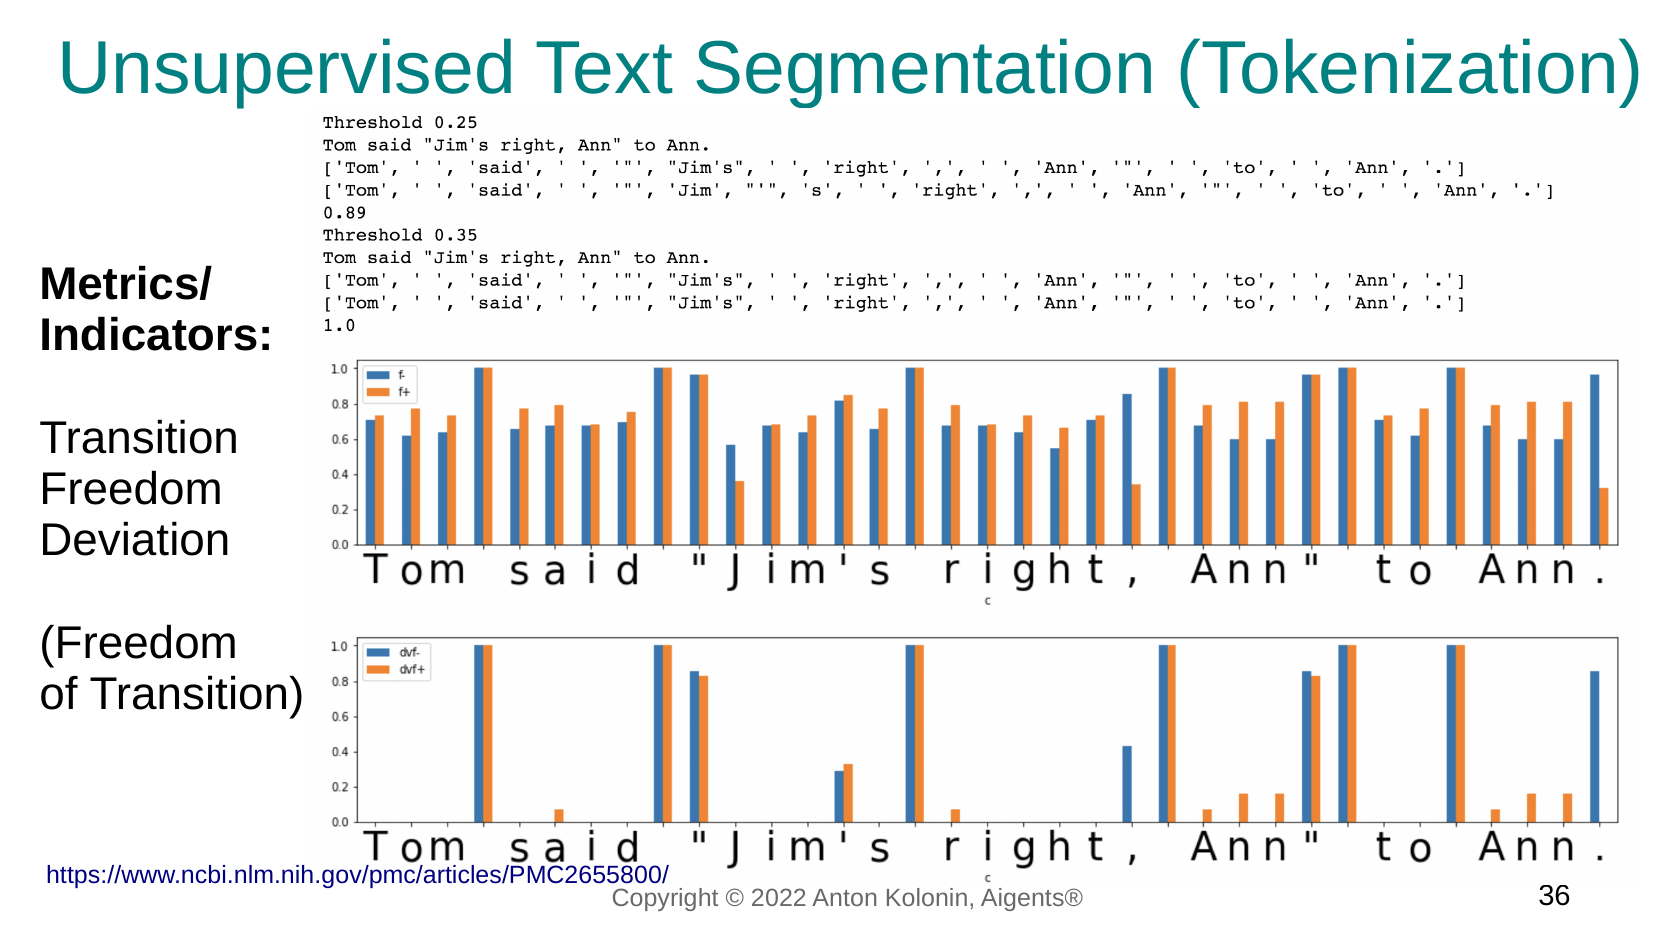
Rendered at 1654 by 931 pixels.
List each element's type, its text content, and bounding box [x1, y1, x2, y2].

picture [309, 108, 1637, 885]
text_box Unsupervised Text Segmentation (Tokenization) [0, 0, 1653, 135]
text_box Metrics/ Indicators: Transition Freedom Deviation (Freedom of Transition) [24, 250, 309, 826]
text_box https://www.ncbi.nlm.nih.gov/pmc/articles/PMC2655800/ [31, 853, 791, 901]
